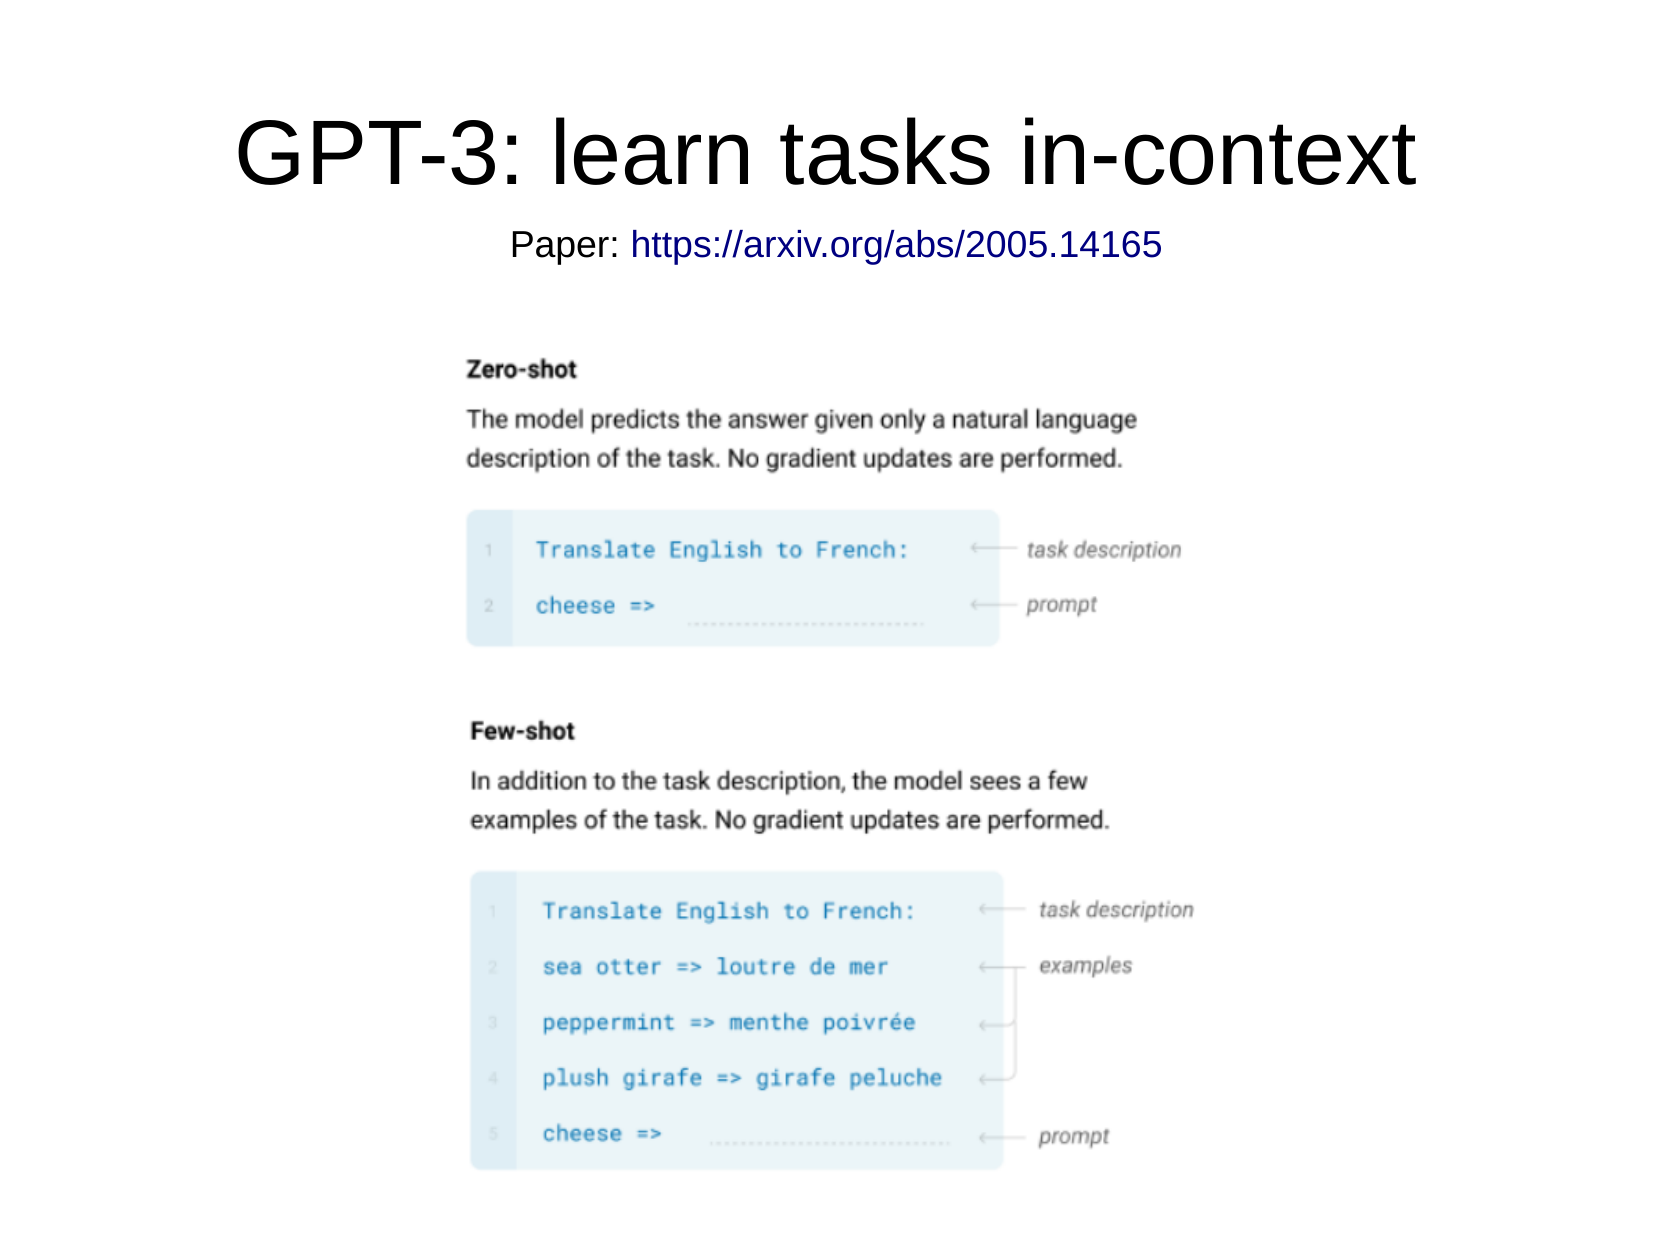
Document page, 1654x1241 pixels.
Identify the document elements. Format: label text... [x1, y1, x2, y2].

picture [459, 715, 1210, 1179]
title GPT-3: learn tasks in-context [82, 49, 1571, 257]
text_box Paper: https://arxiv.org/abs/2005.14165 [459, 215, 1224, 315]
picture [452, 355, 1206, 664]
